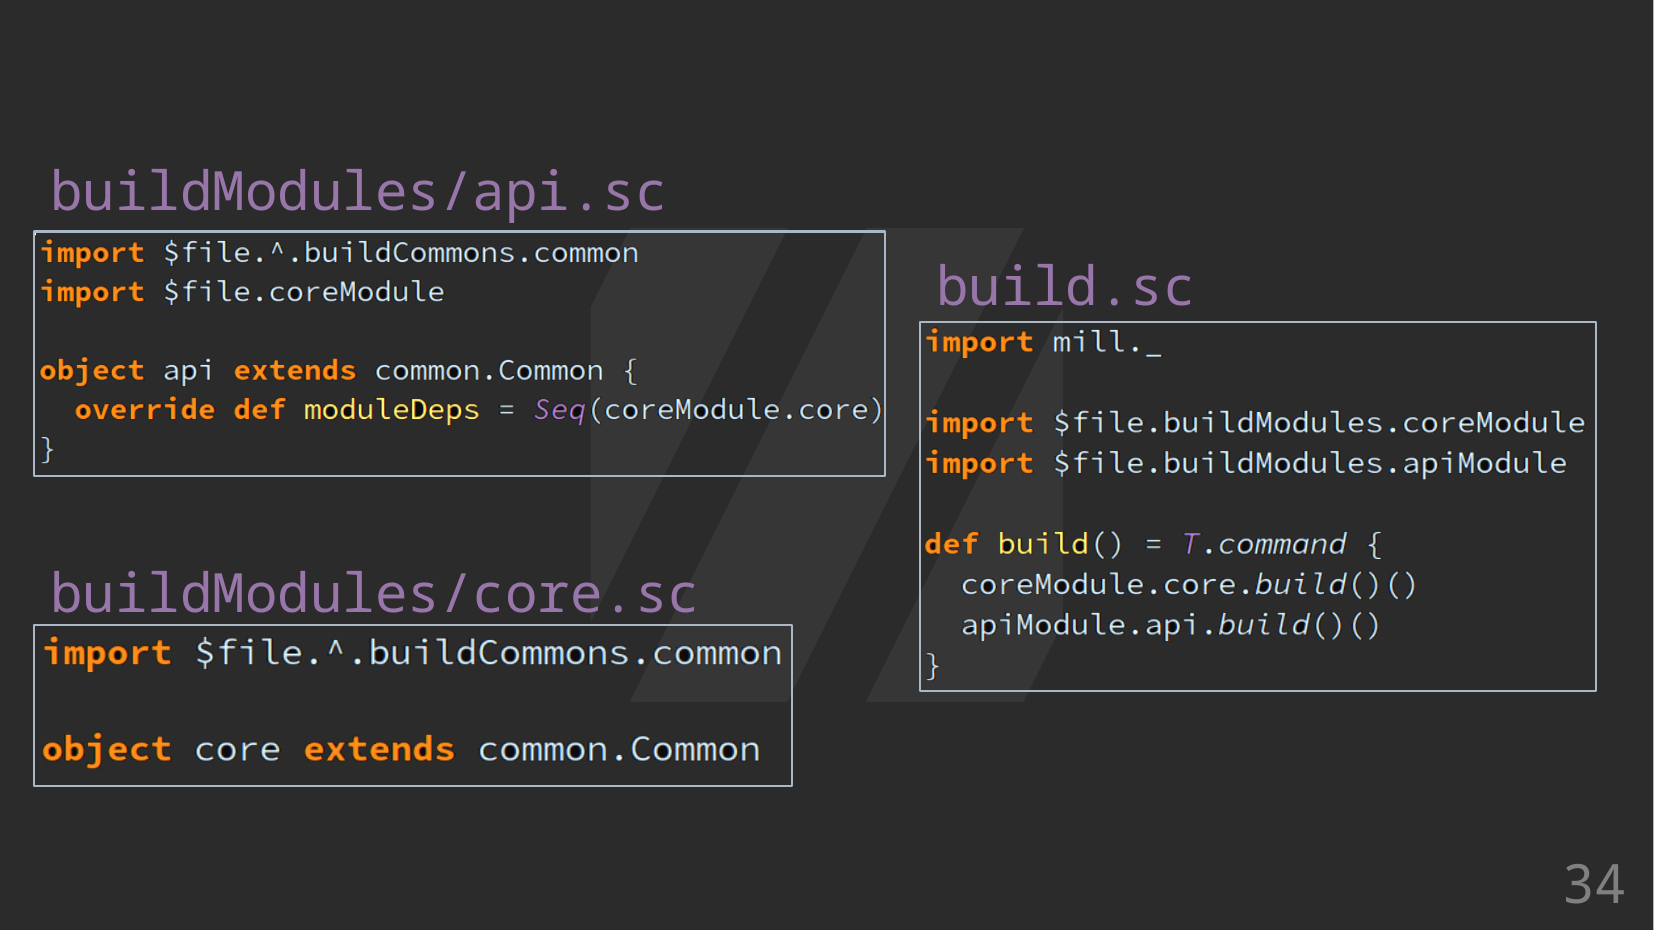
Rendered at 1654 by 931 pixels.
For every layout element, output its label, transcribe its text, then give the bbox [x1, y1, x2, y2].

text_box build.sc [921, 240, 1654, 351]
text_box buildModules/core.sc [35, 547, 919, 659]
picture [590, 256, 921, 547]
picture [35, 232, 885, 475]
picture [35, 626, 792, 786]
text_box buildModules/api.sc [35, 144, 1111, 256]
picture [921, 322, 1595, 691]
picture [793, 659, 1063, 702]
text_box 34 [1287, 838, 1642, 931]
